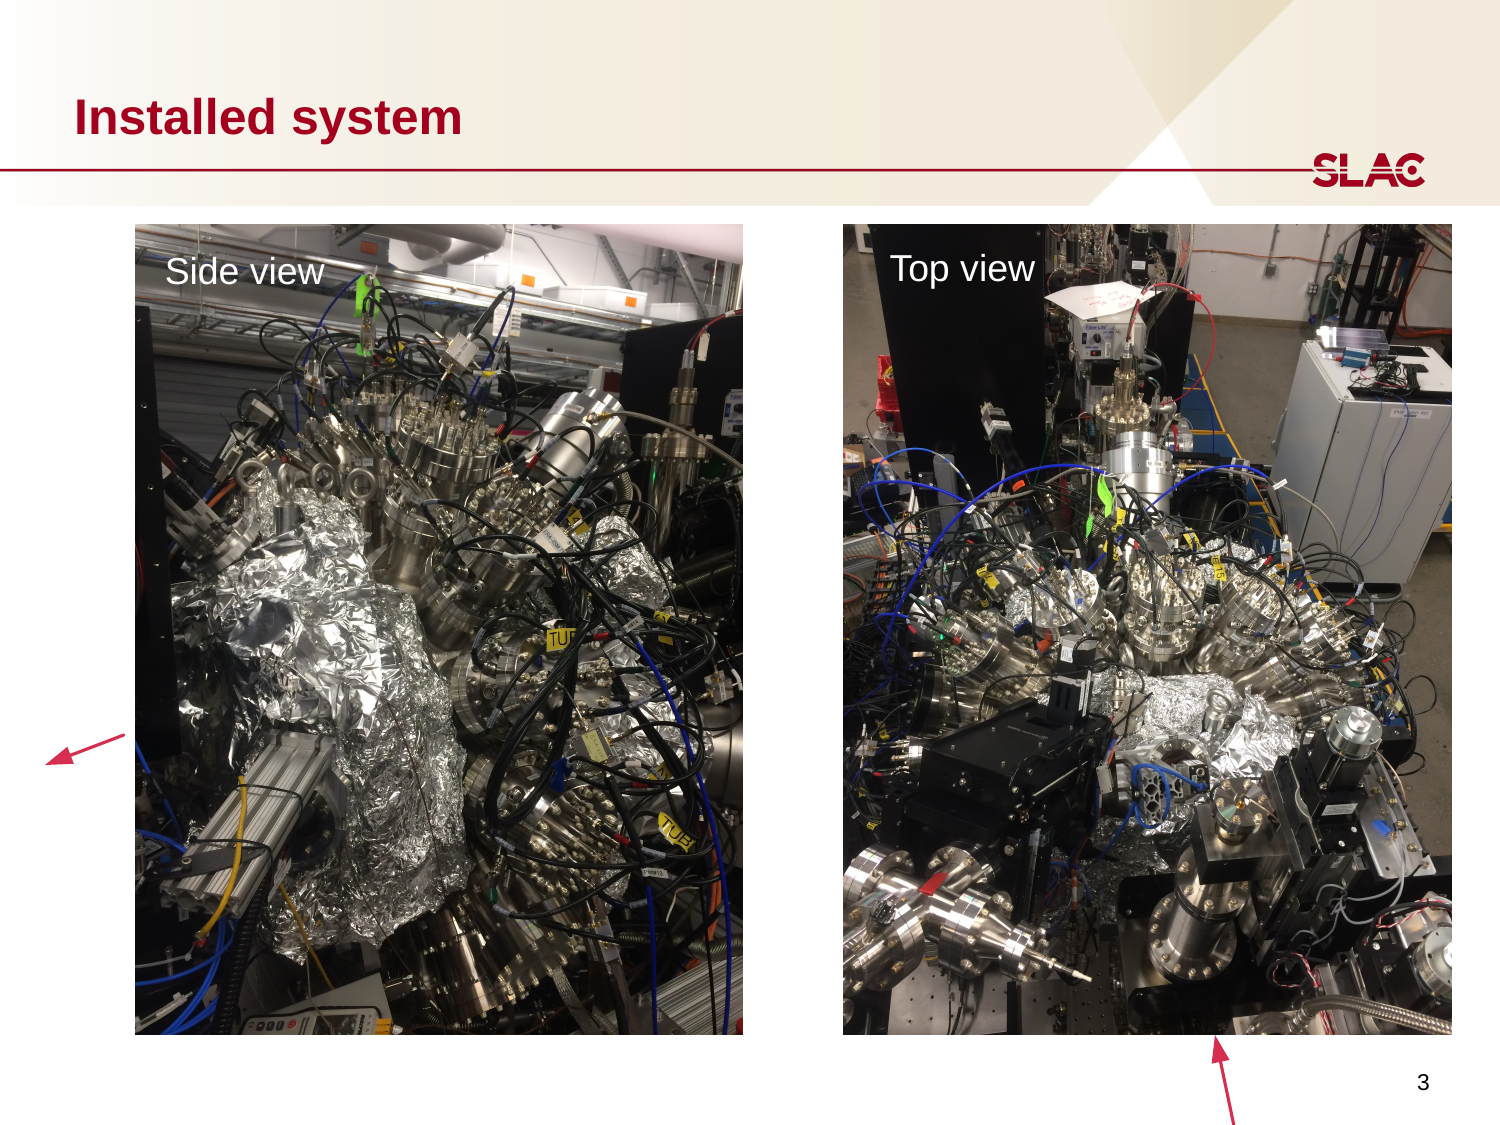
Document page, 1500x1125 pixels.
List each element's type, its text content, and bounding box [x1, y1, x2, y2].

title Installed system [74, 21, 1404, 145]
picture [843, 224, 1452, 1036]
slide_number 13 [1405, 1036, 1458, 1125]
text_box Top view [874, 239, 1051, 297]
picture [0, 0, 1500, 206]
picture [135, 224, 743, 1036]
text_box Side view [150, 243, 340, 300]
